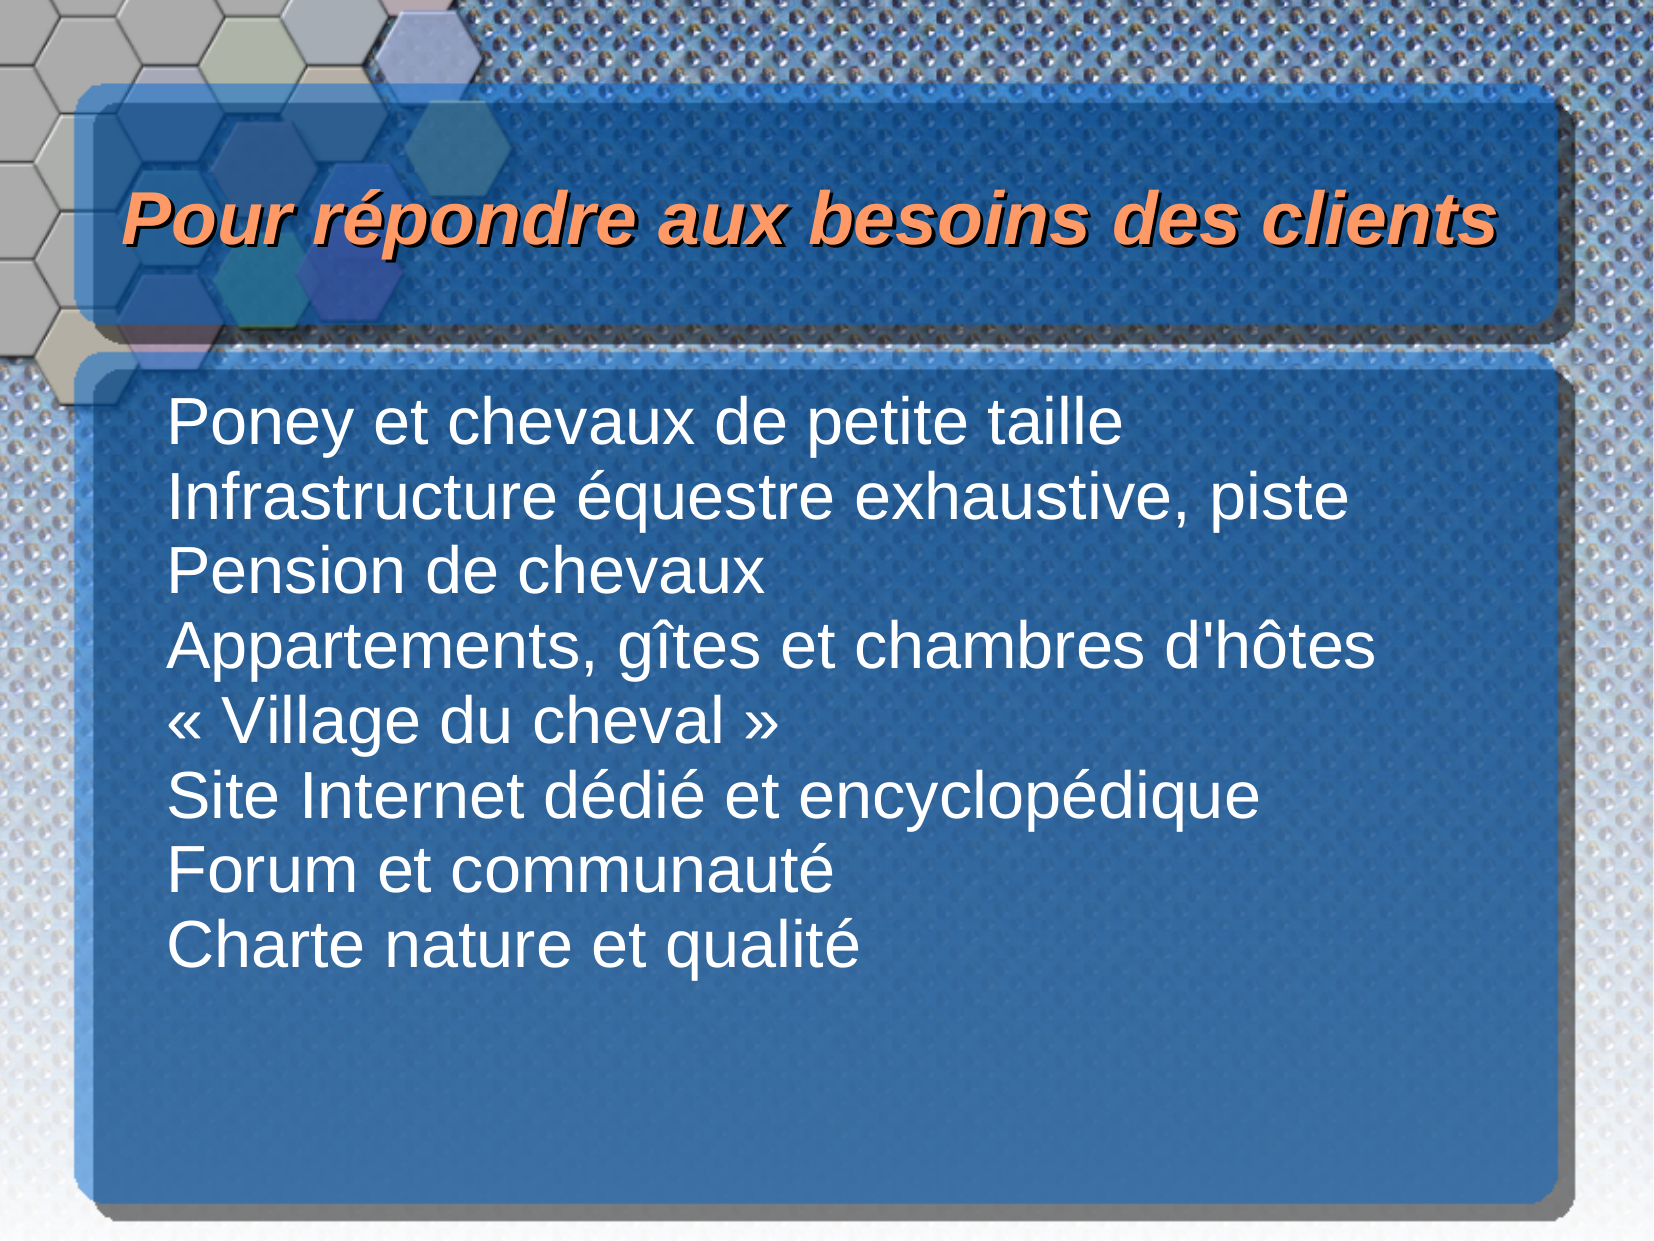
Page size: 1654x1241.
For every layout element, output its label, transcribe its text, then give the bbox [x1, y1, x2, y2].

list Poney et chevaux de petite taille Infrastructure équestre exhaustive, piste Pension de chevaux Appartements, gîtes et chambres d'hôtes « Village du cheval » Site Internet dédié et encyclopédique Forum et communauté Charte nature et qualité [154, 383, 1536, 1166]
title Pour répondre aux besoins des clients [88, 114, 1534, 322]
picture [0, 0, 1654, 1241]
